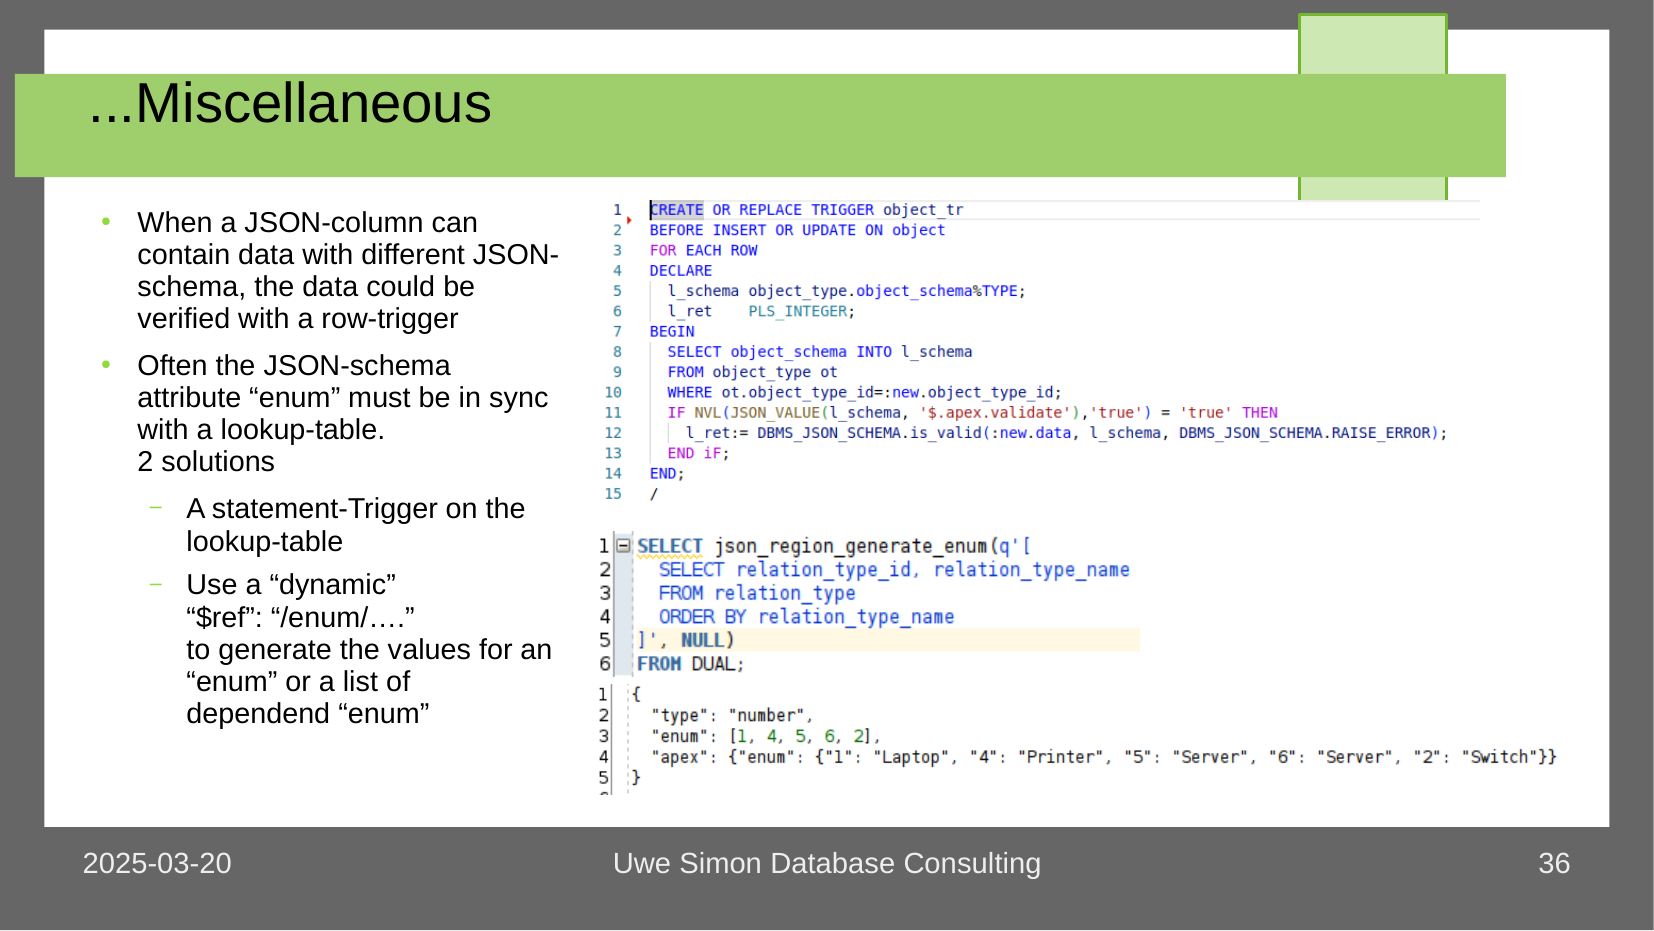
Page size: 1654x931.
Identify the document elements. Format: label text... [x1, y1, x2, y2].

picture [589, 200, 1480, 517]
picture [582, 684, 1563, 795]
title ...Miscellaneous [88, 29, 1565, 178]
picture [582, 531, 1140, 677]
list When a JSON-column can contain data with different JSON-schema, the data could be verified with a row-trigger Often the JSON-schema attribute “enum” must be in sync with a lookup-table. 2 solutions A statement-Trigger on the lookup-table Use a “dynamic” “$ref”: “/enum/….” to generate the values for an “enum” or a list of dependend “enum” [88, 206, 560, 739]
